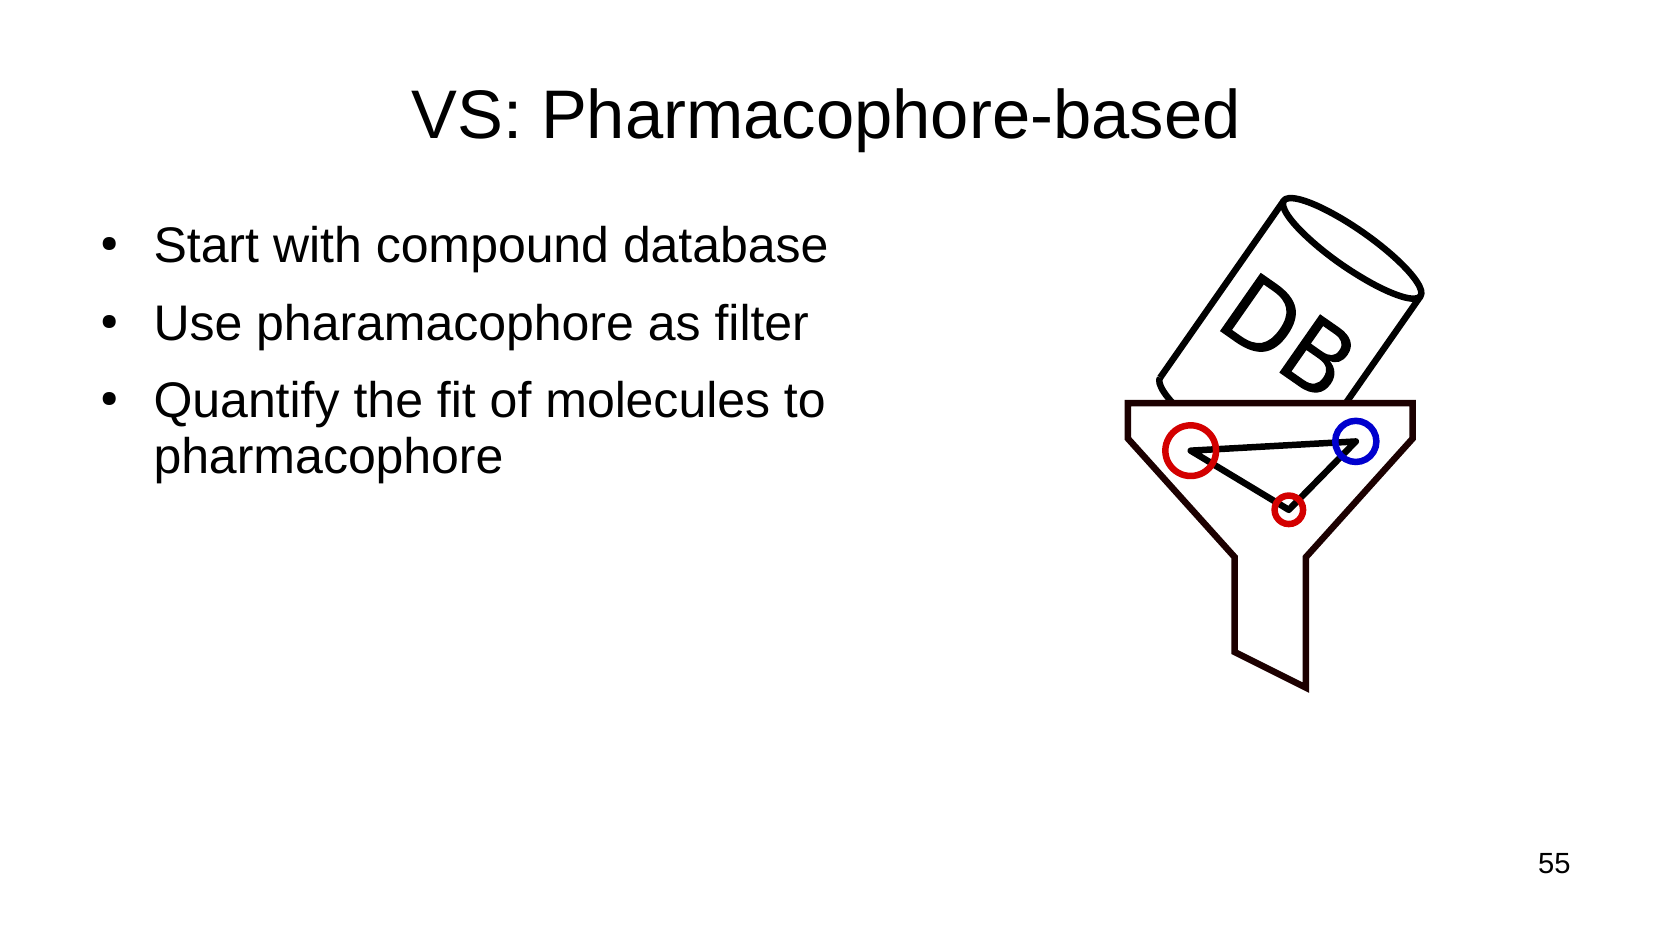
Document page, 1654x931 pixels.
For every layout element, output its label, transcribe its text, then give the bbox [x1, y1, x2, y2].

title VS: Pharmacophore-based [82, 36, 1571, 193]
list Start with compound database Use pharamacophore as filter Quantify the fit of molecules to pharmacophore [82, 217, 870, 757]
picture [1124, 194, 1425, 906]
